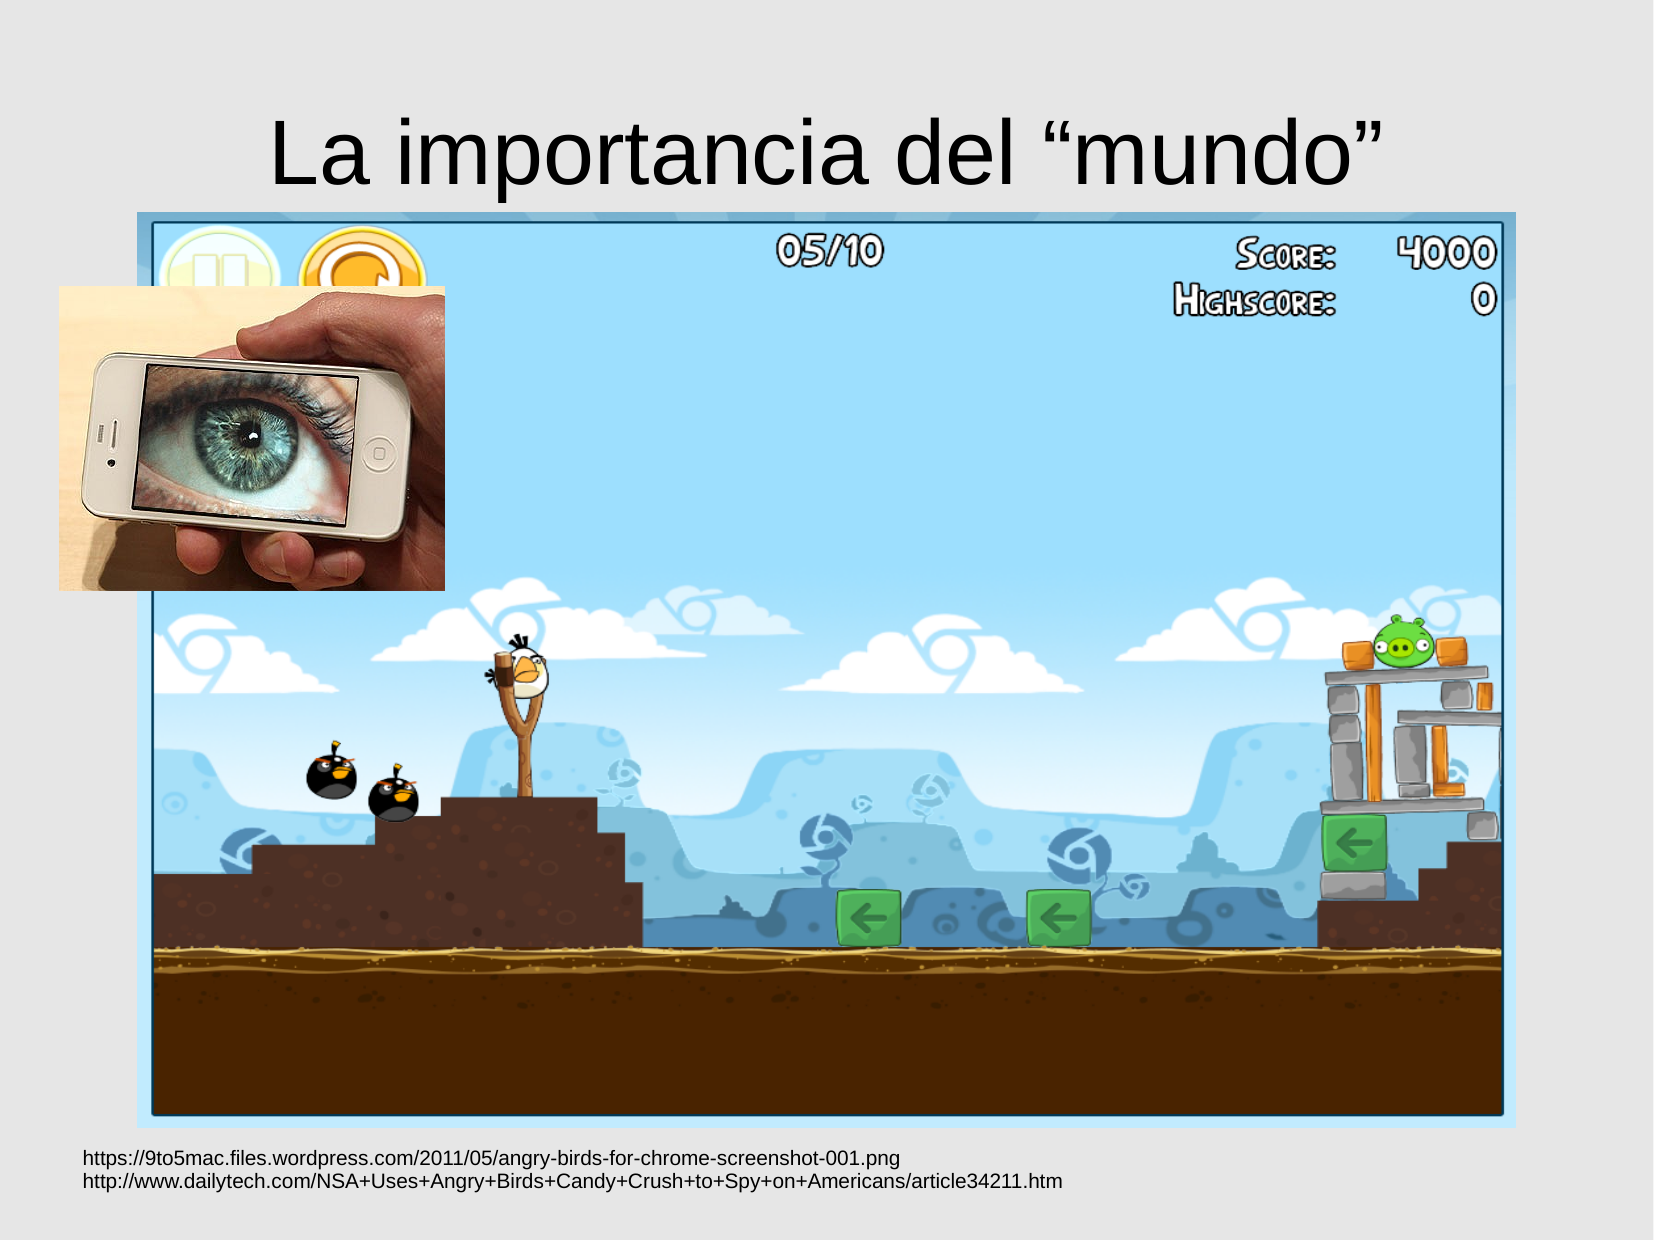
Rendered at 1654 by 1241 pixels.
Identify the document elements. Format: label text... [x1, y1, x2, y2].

list https://9to5mac.files.wordpress.com/2011/05/angry-birds-for-chrome-screenshot-001.png http://www.dailytech.com/NSA+Uses+Angry+Birds+Candy+Crush+to+Spy+on+Americans/article34211.htm [82, 1146, 1571, 1211]
title La importancia del “mundo” [82, 49, 1571, 257]
picture [59, 212, 1516, 1128]
